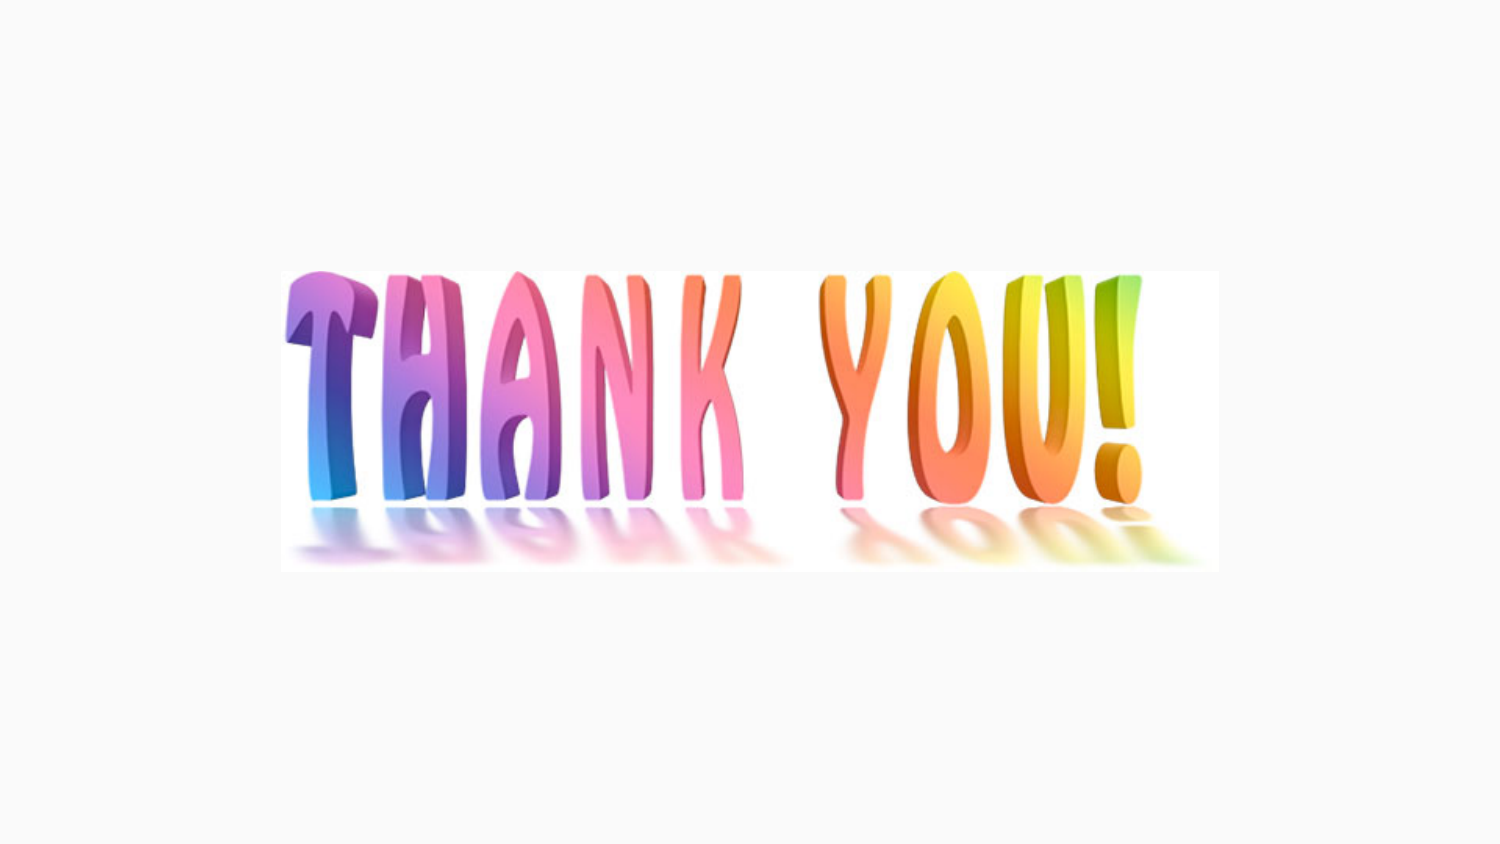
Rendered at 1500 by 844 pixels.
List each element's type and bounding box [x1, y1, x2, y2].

picture [281, 271, 1219, 572]
